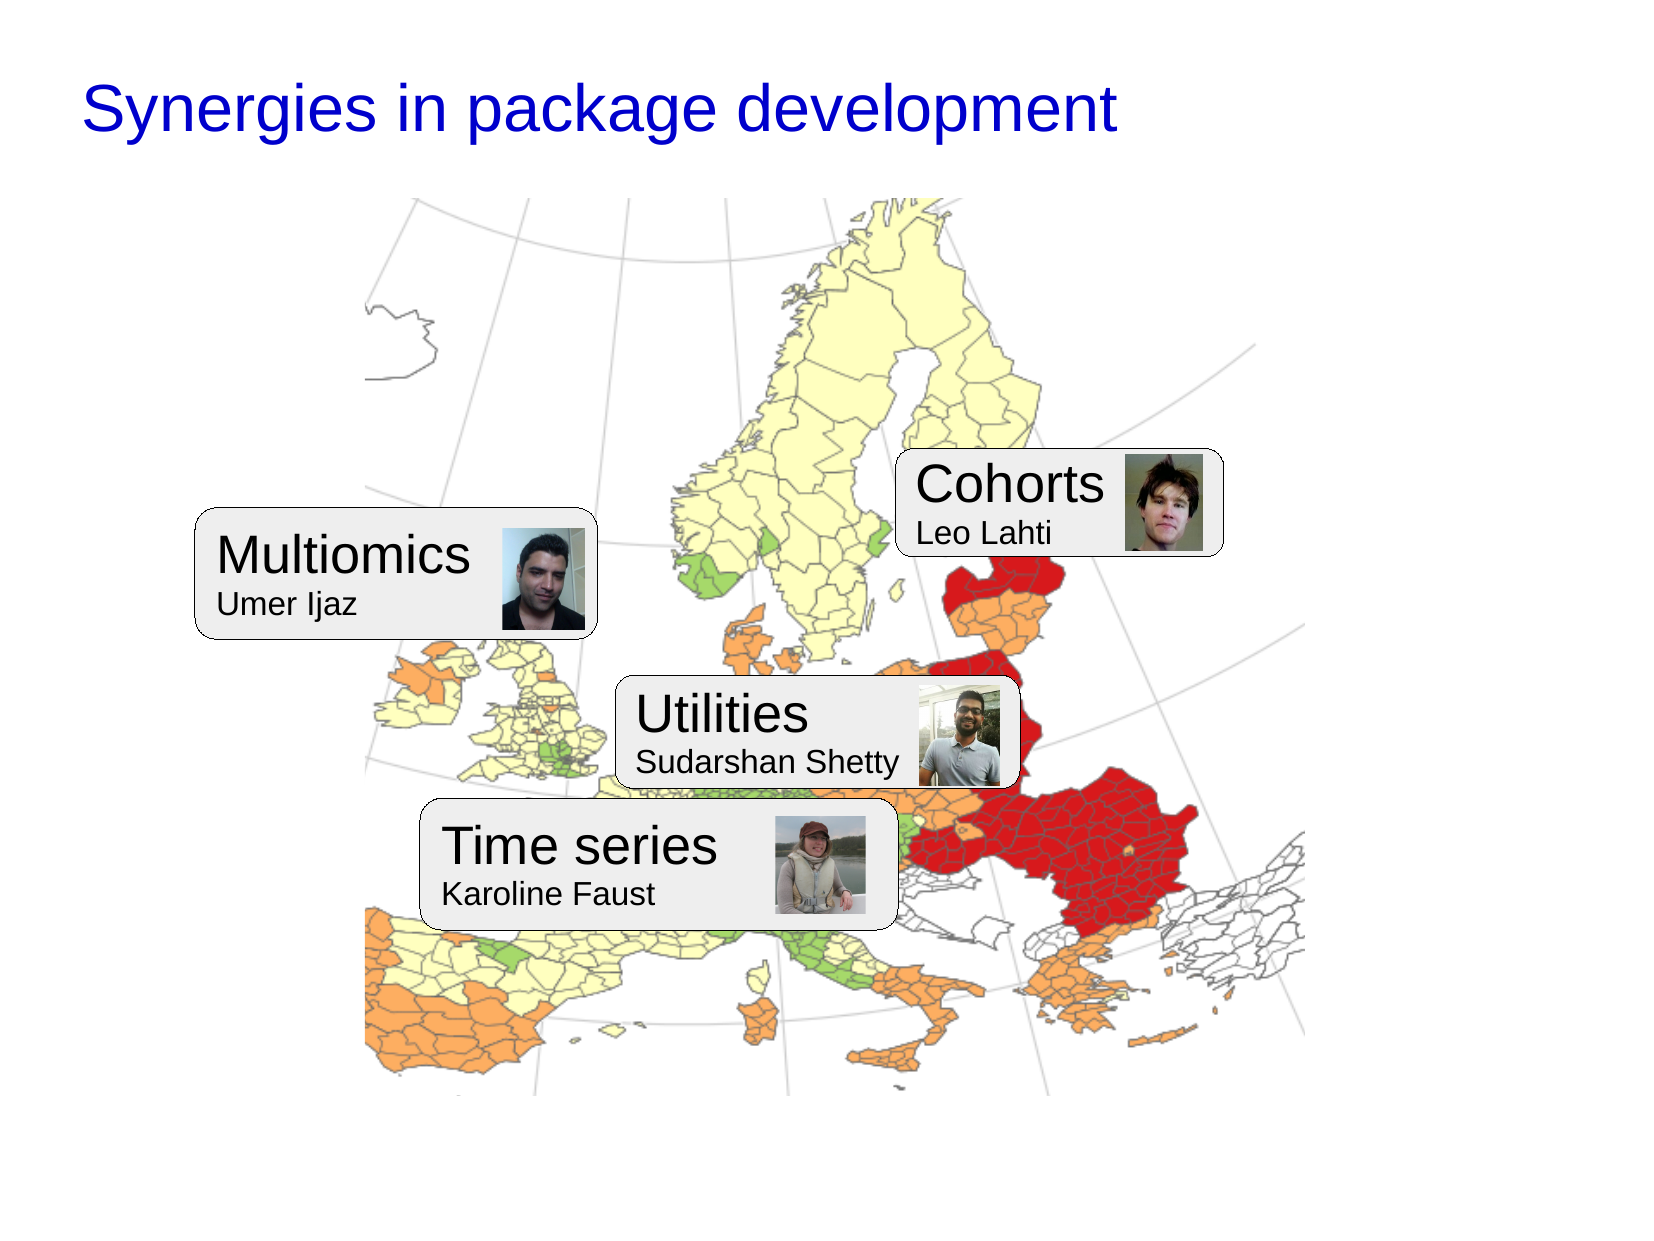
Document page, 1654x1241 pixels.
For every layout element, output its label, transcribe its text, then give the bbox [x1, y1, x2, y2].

title Synergies in package development [81, 33, 1366, 183]
text_box Utilities Sudarshan Shetty [615, 675, 1021, 789]
text_box Multiomics Umer Ijaz [194, 507, 598, 640]
picture [502, 528, 586, 631]
text_box Cohorts Leo Lahti [895, 448, 1224, 557]
text_box Time series Karoline Faust [419, 798, 899, 931]
picture [364, 198, 1306, 1096]
